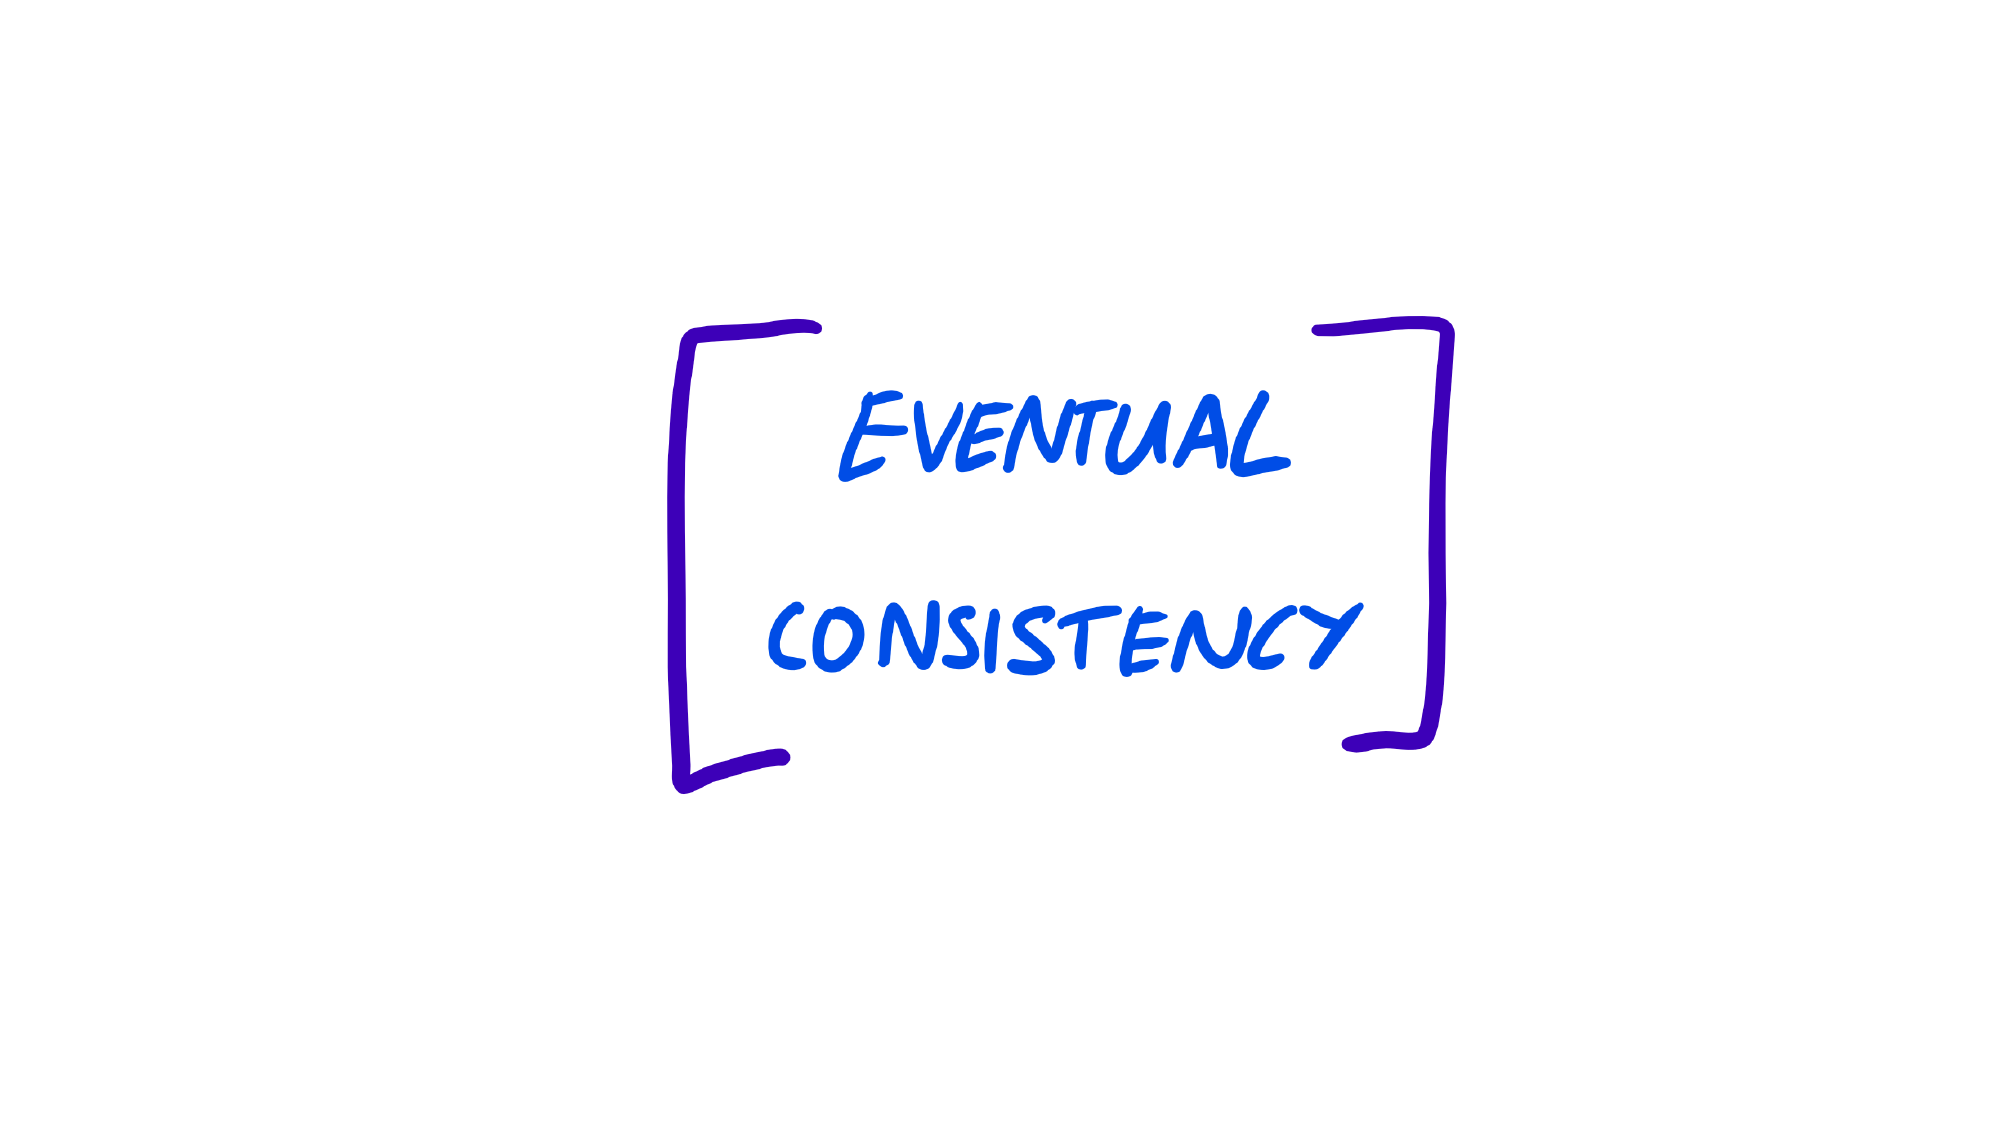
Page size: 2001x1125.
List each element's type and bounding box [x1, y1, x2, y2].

picture [356, 36, 2000, 1125]
